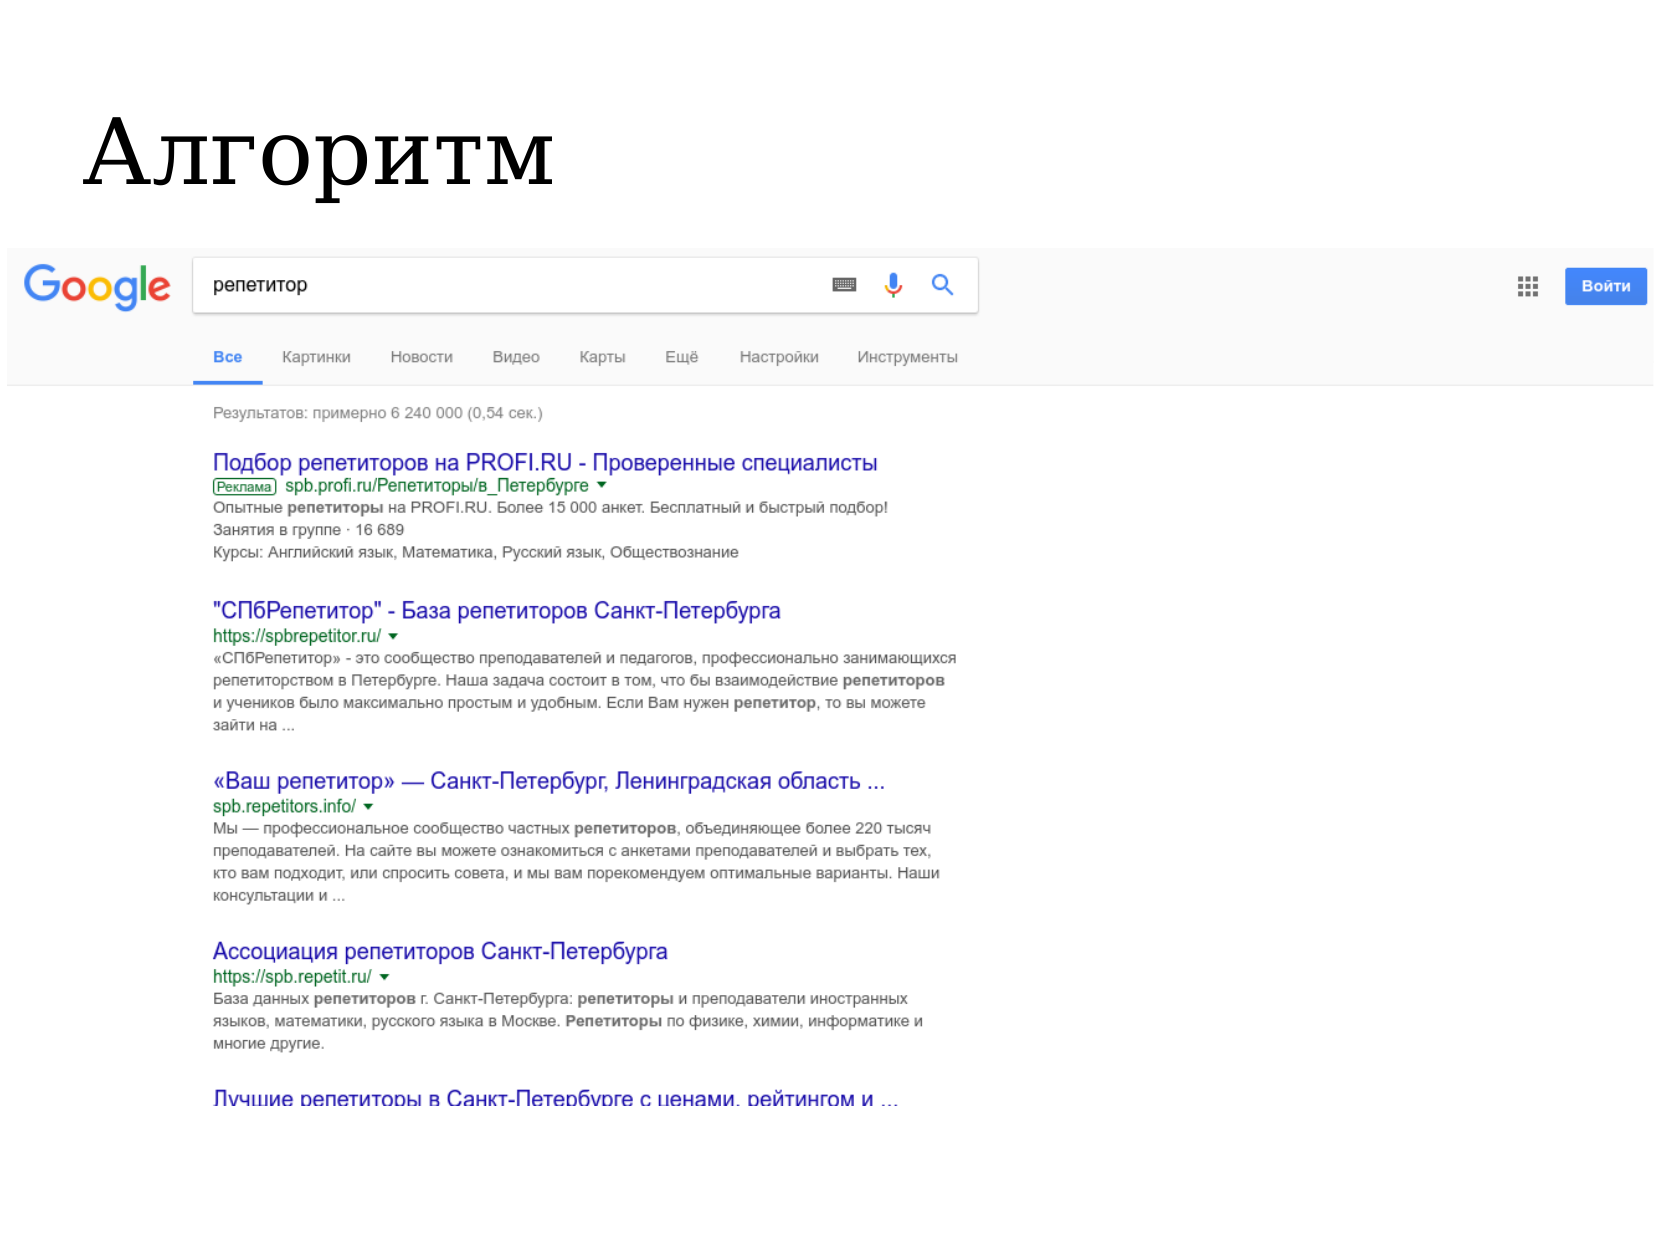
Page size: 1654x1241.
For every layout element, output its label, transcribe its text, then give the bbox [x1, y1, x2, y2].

title Алгоритм [82, 49, 1571, 248]
picture [7, 248, 1654, 1106]
